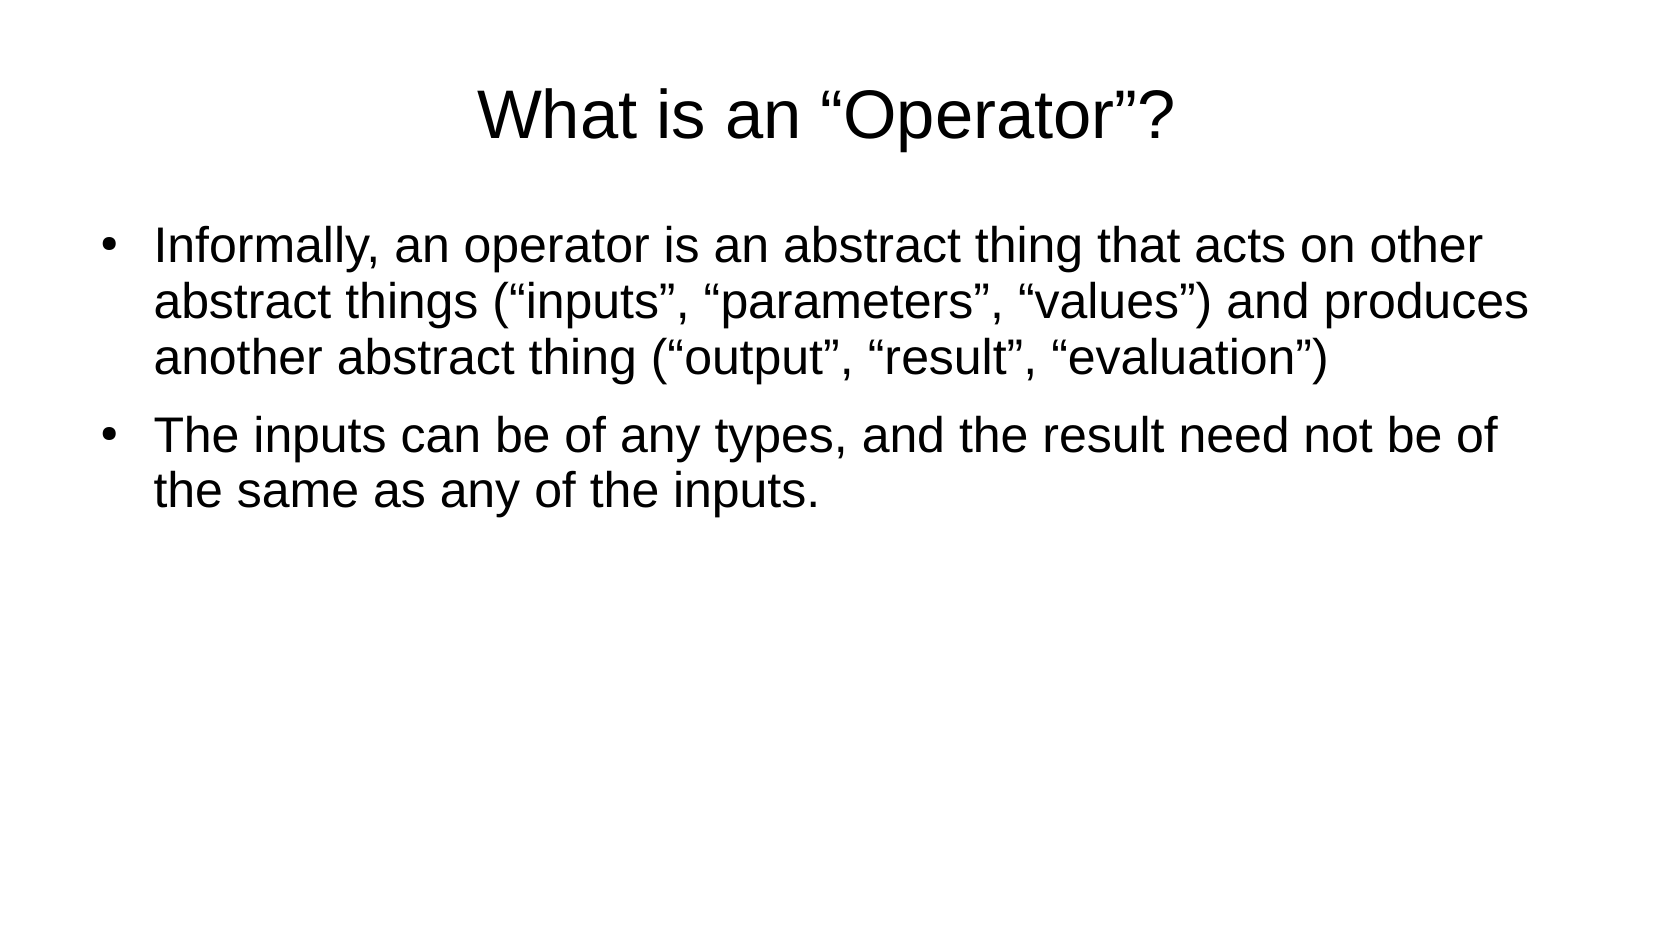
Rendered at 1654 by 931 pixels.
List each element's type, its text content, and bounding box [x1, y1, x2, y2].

title What is an “Operator”? [82, 37, 1571, 193]
list Informally, an operator is an abstract thing that acts on other abstract things (“inputs”, “parameters”, “values”) and produces another abstract thing (“output”, “result”, “evaluation”) The inputs can be of any types, and the result need not be of the same as any of the inputs. [82, 217, 1571, 758]
